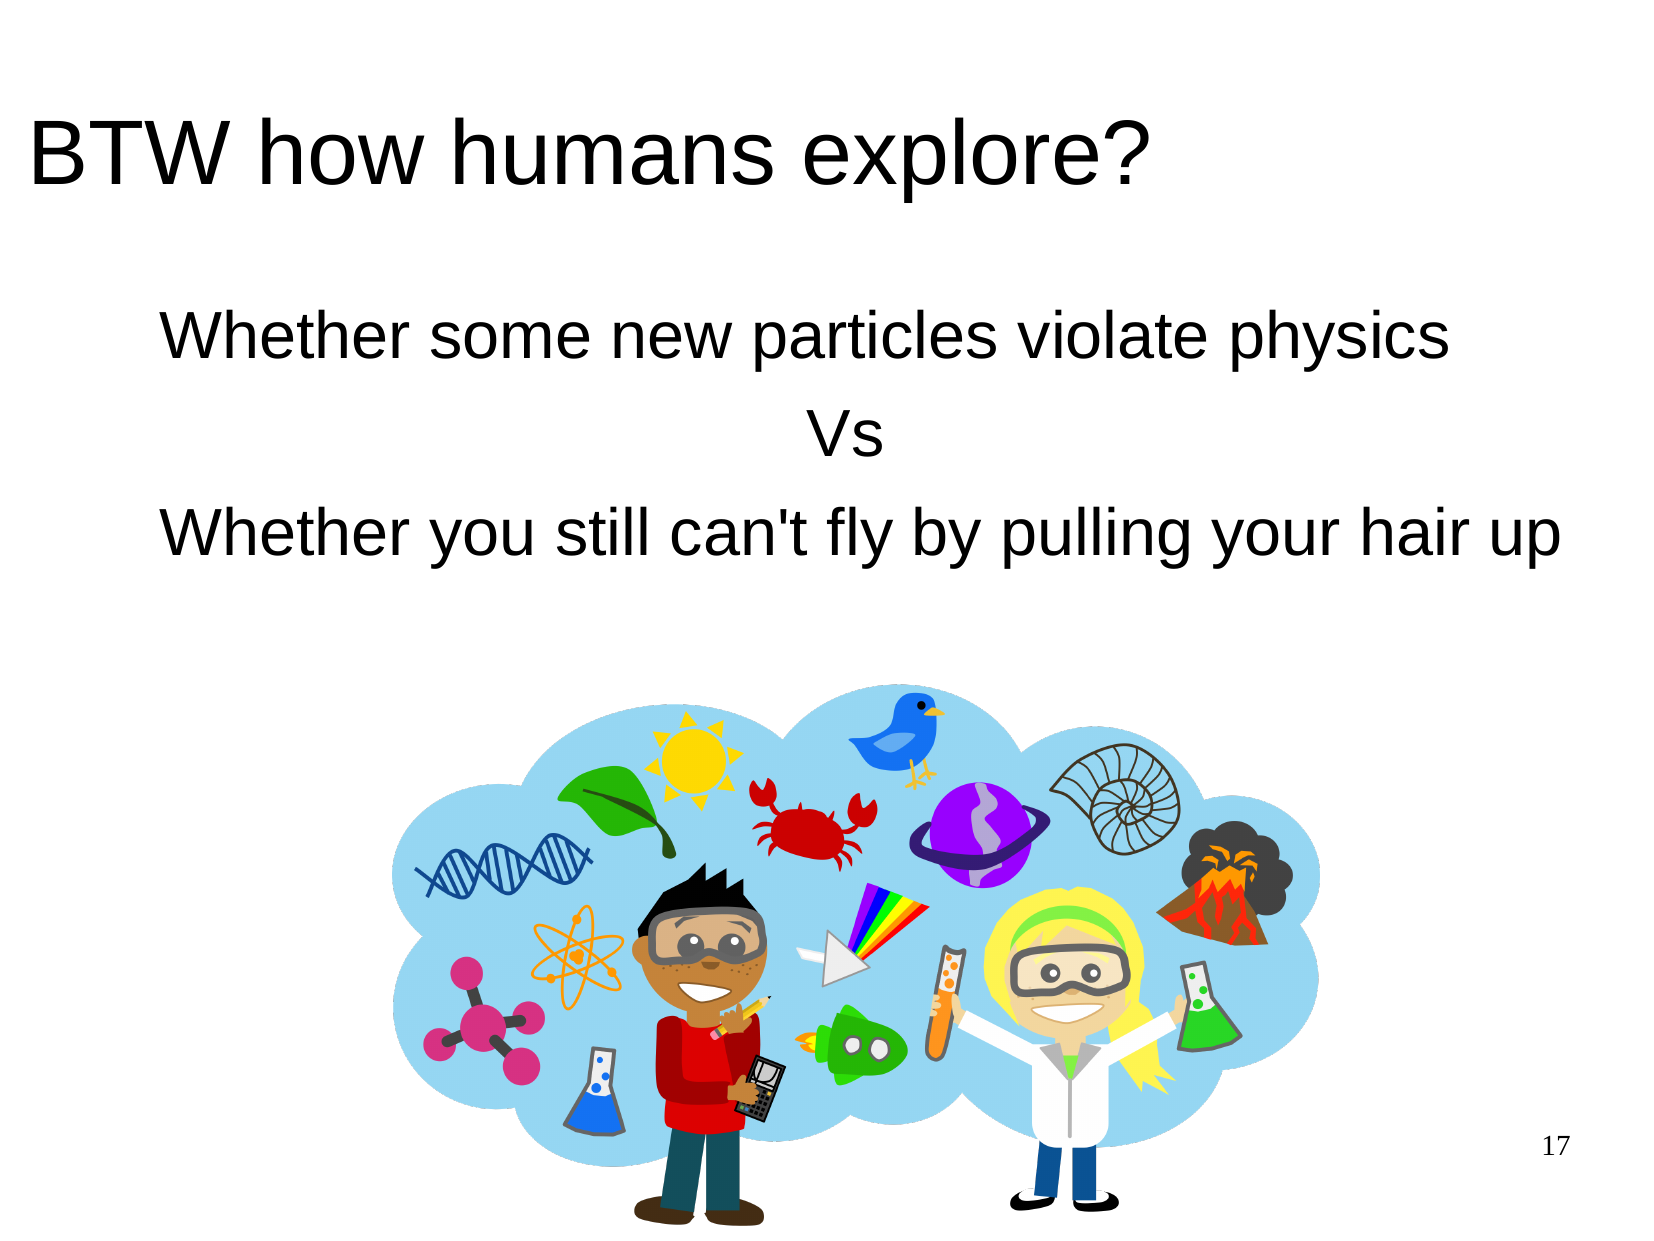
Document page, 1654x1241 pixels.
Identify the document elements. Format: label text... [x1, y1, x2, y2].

picture [392, 684, 1320, 1226]
title BTW how humans explore? [27, 49, 1516, 257]
list Whether some new particles violate physics Vs Whether you still can't fly by pulling your hair up [17, 297, 1625, 702]
